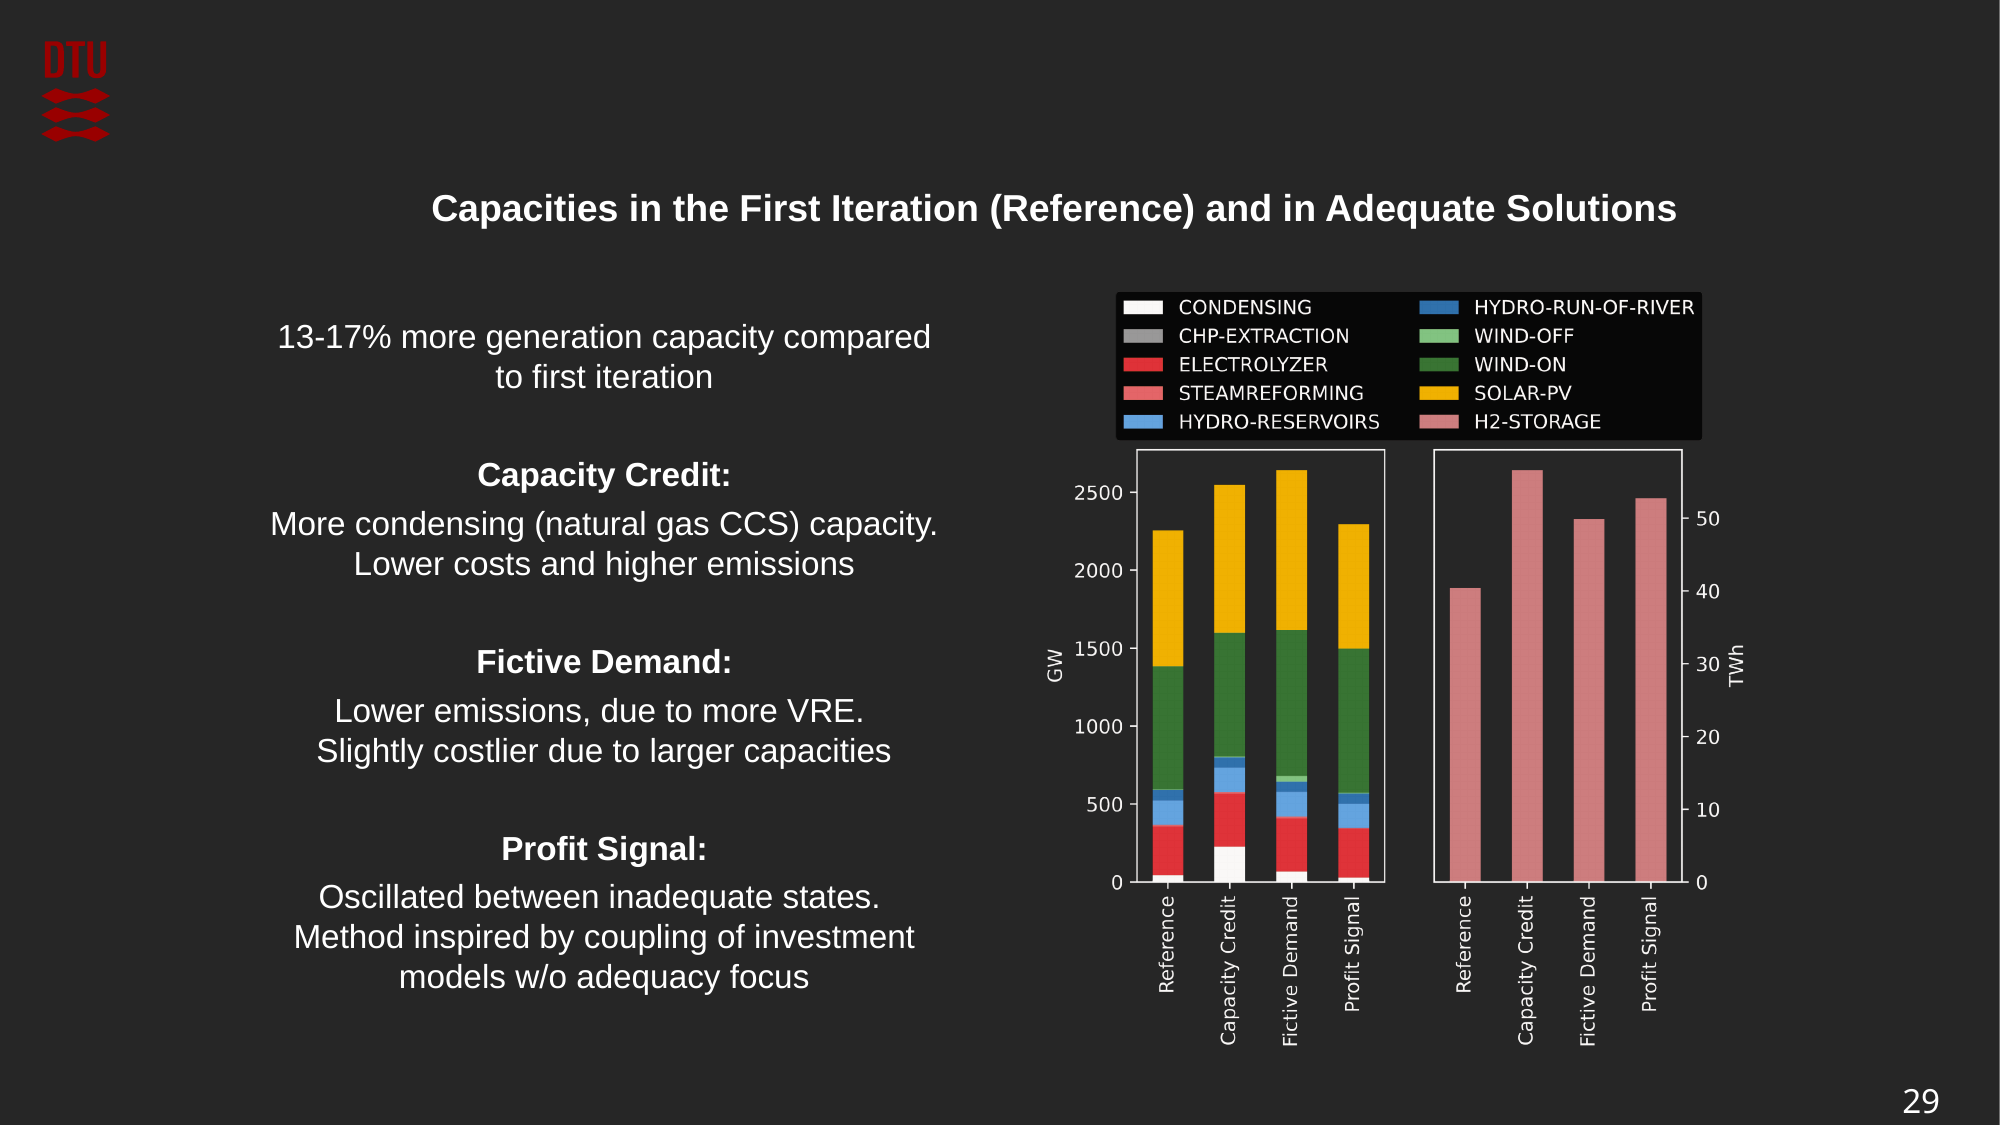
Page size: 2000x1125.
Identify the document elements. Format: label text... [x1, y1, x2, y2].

title Capacities in the First Iteration (Reference) and in Adequate Solutions [291, 69, 1819, 230]
text_box 13-17% more generation capacity compared to first iteration Capacity Credit: More condensing (natural gas CCS) capacity. Lower costs and higher emissions Fictive Demand: Lower emissions, due to more VRE. Slightly costlier due to larger capacities Profit Signal: Oscillated between inadequate states. Method inspired by coupling of investment models w/o adequacy focus [265, 315, 945, 1045]
picture [1032, 282, 1761, 1061]
